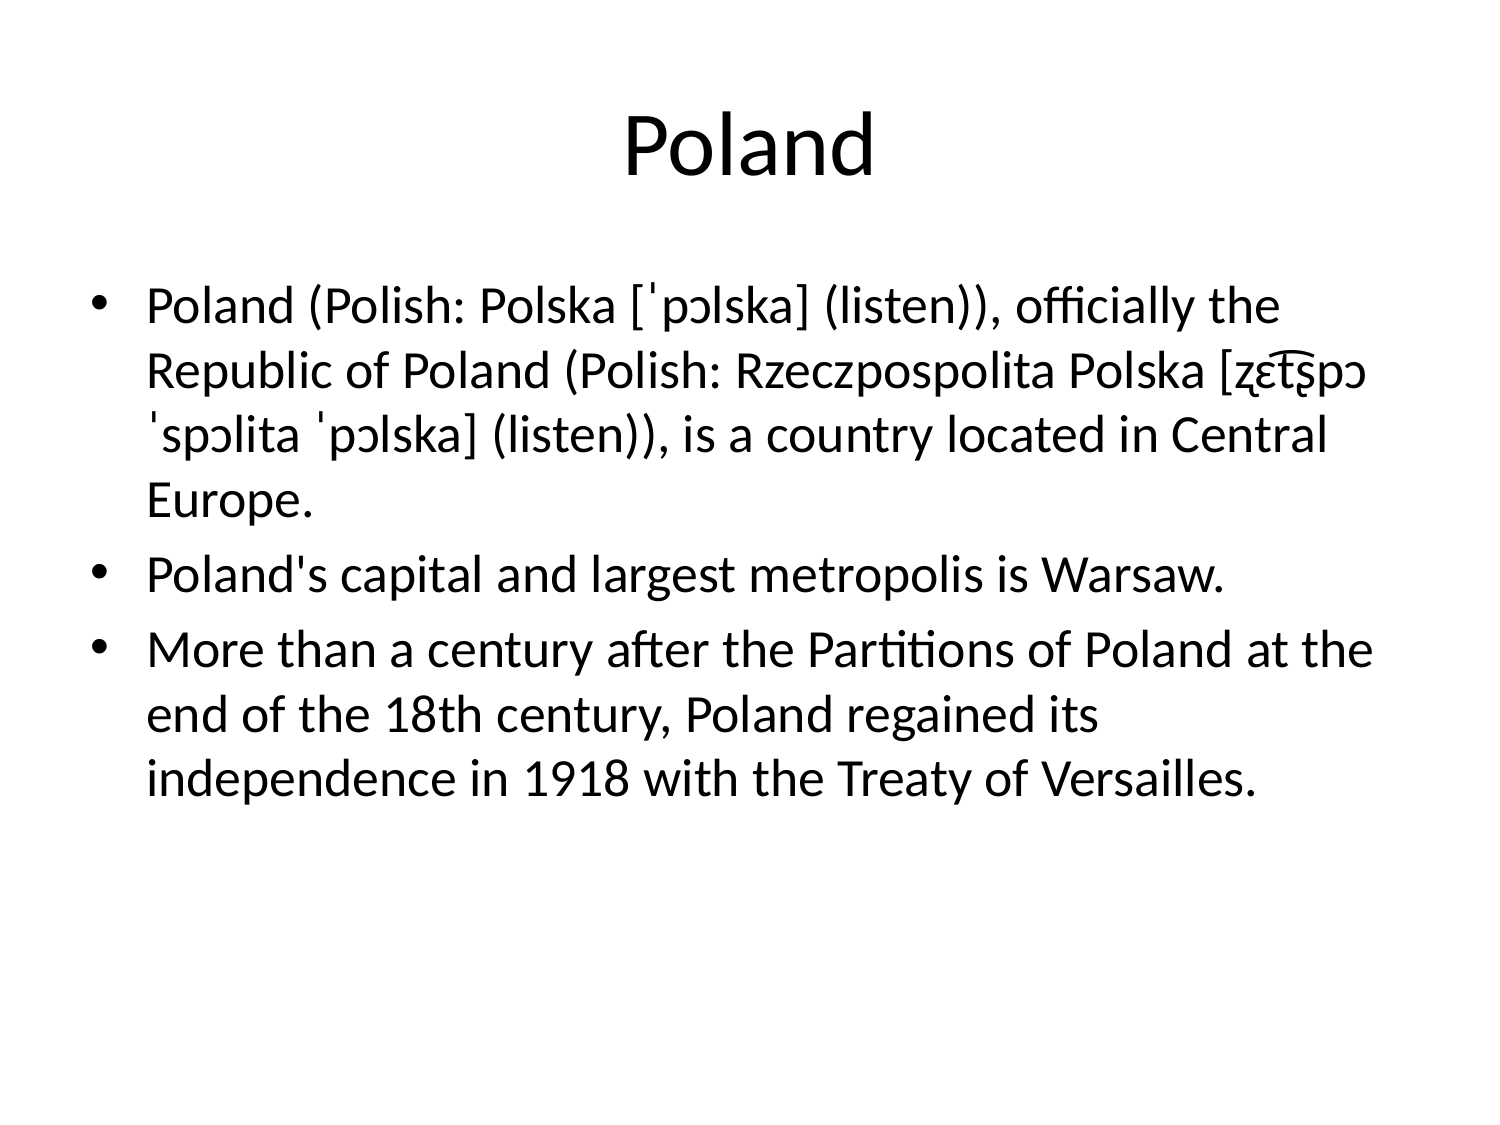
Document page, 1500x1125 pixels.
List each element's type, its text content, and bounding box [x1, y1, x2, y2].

list Poland (Polish: Polska [ˈpɔlska] (listen)), officially the Republic of Poland (Polish: Rzeczpospolita Polska [ʐɛt͡ʂpɔˈspɔlita ˈpɔlska] (listen)), is a country located in Central Europe. Poland's capital and largest metropolis is Warsaw. More than a century after the Partitions of Poland at the end of the 18th century, Poland regained its independence in 1918 with the Treaty of Versailles. [75, 262, 1425, 1005]
title Poland [75, 45, 1425, 233]
